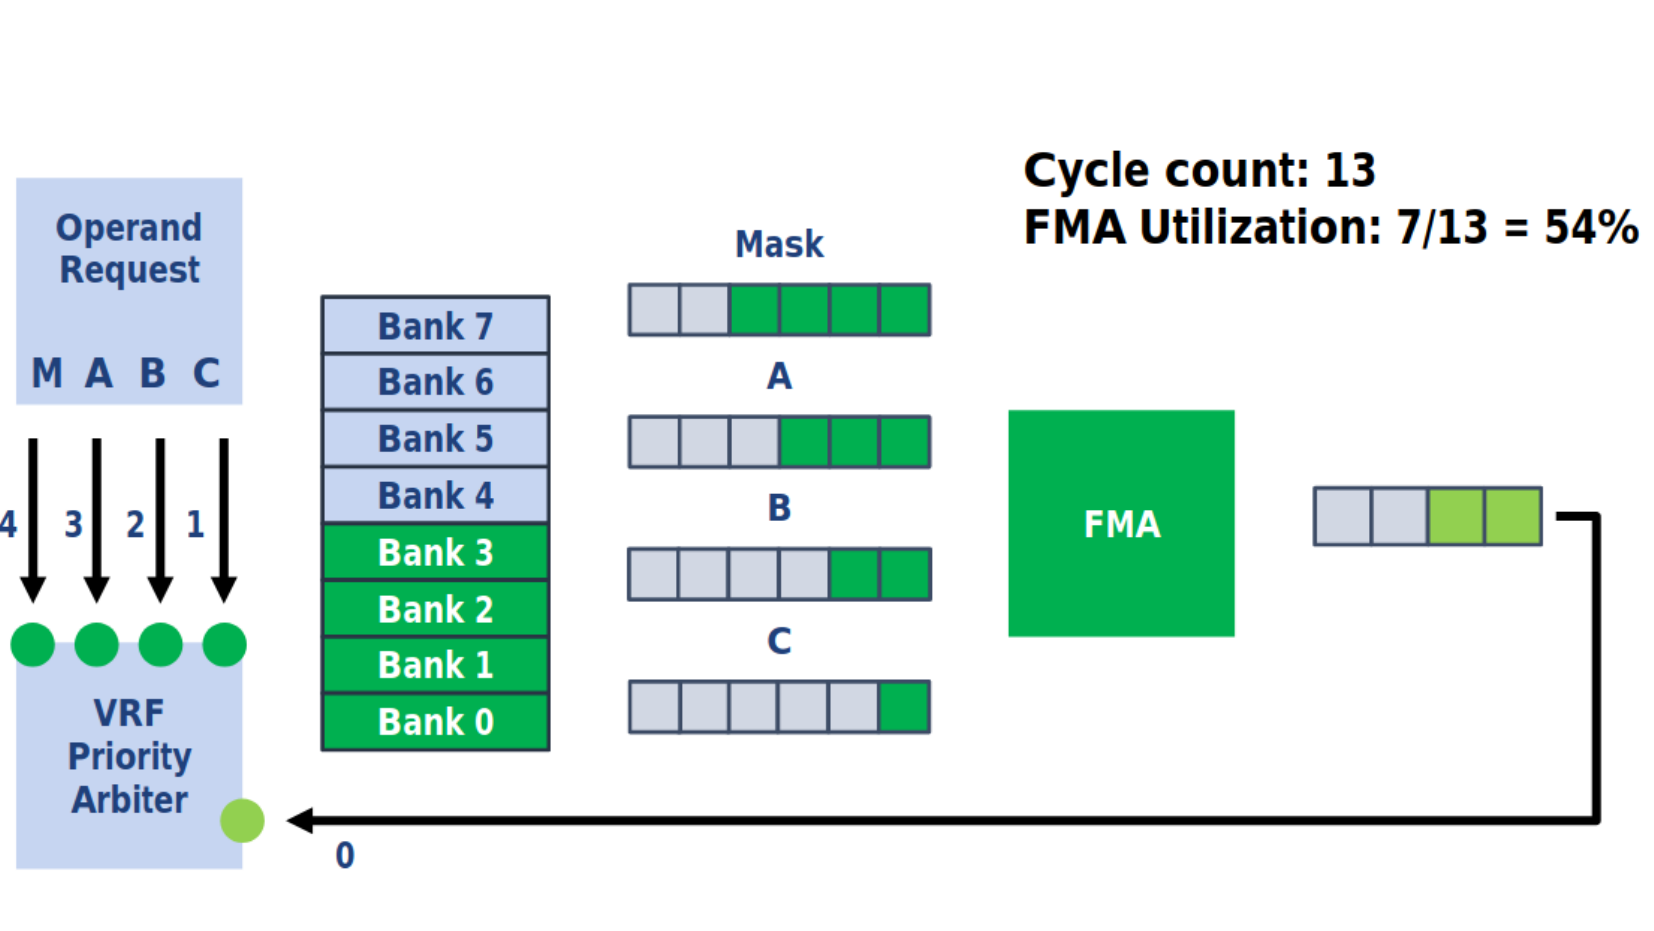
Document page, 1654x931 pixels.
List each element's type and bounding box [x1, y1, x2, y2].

picture [0, 118, 1654, 882]
